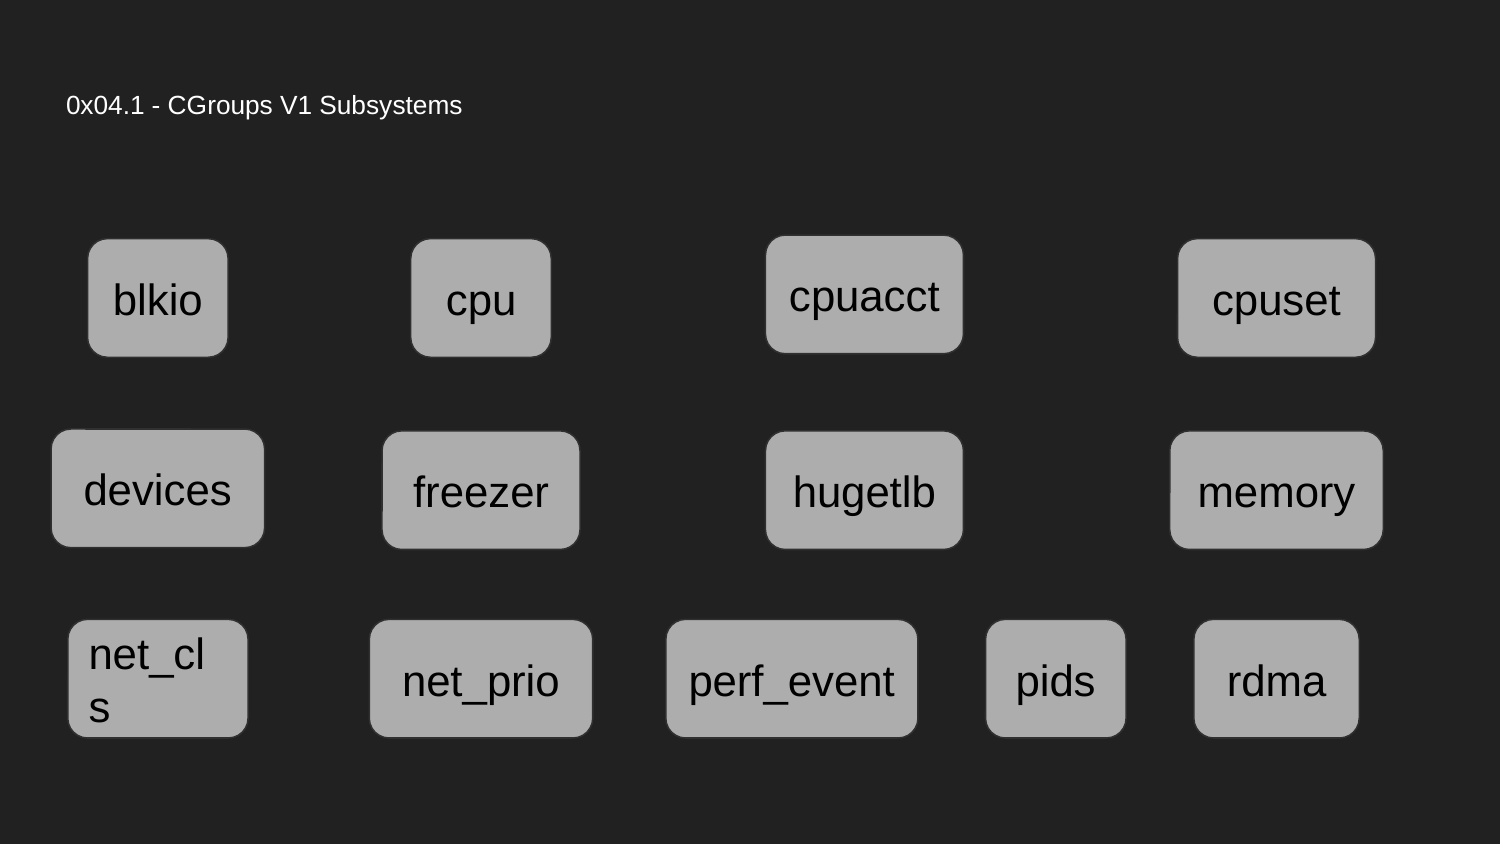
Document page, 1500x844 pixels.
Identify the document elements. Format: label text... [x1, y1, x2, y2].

text_box freezer [381, 430, 581, 550]
text_box net_cls [67, 619, 249, 739]
text_box devices [51, 428, 265, 548]
text_box perf_event [665, 619, 918, 739]
text_box hugetlb [765, 430, 964, 550]
text_box pids [985, 619, 1127, 739]
text_box net_prio [369, 619, 593, 739]
text_box blkio [87, 238, 229, 358]
title 0x04.1 - CGroups V1 Subsystems [51, 72, 1449, 167]
text_box cpuacct [765, 235, 964, 354]
text_box memory [1169, 430, 1384, 550]
text_box rdma [1193, 619, 1360, 739]
text_box cpuset [1177, 238, 1376, 358]
text_box cpu [410, 238, 552, 358]
